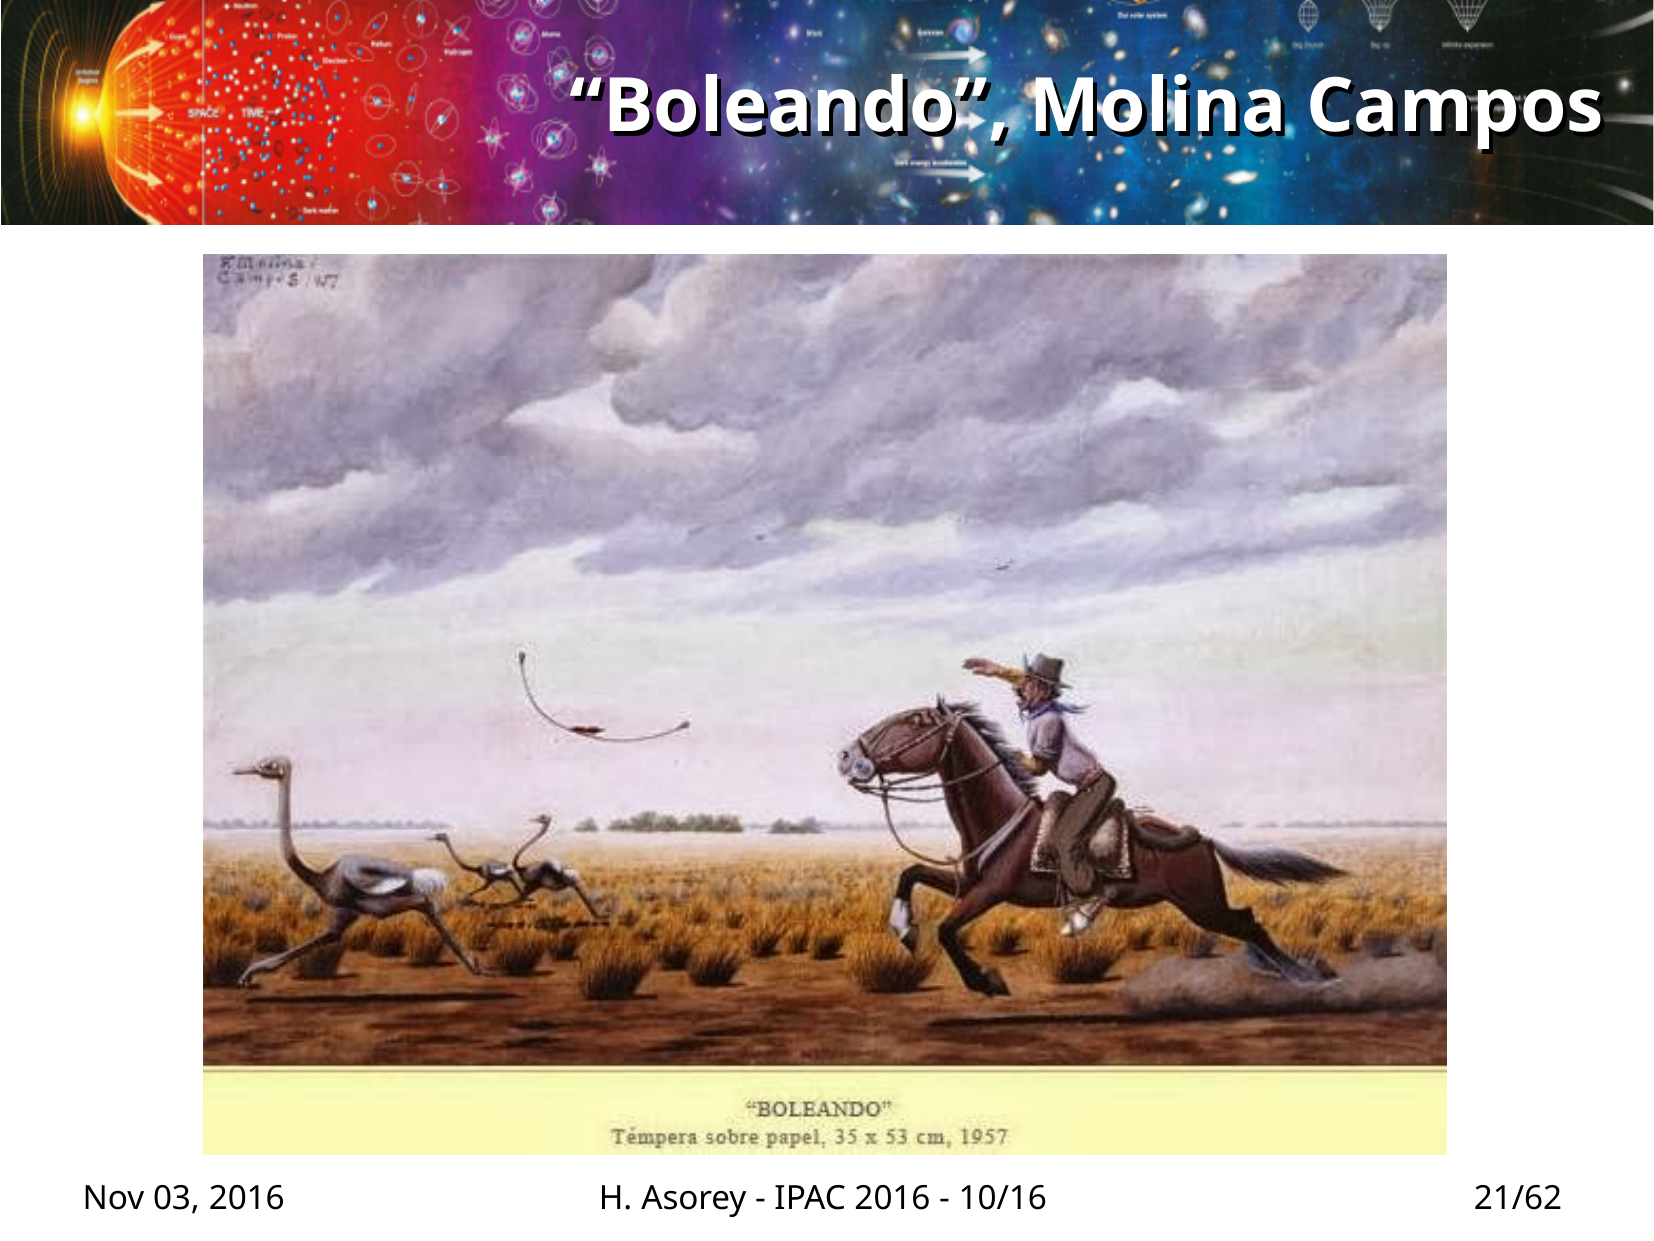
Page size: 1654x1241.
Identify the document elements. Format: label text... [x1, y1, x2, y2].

title “Boleando”, Molina Campos [45, 15, 1606, 191]
picture [203, 254, 1447, 1156]
picture [1, 0, 1654, 225]
